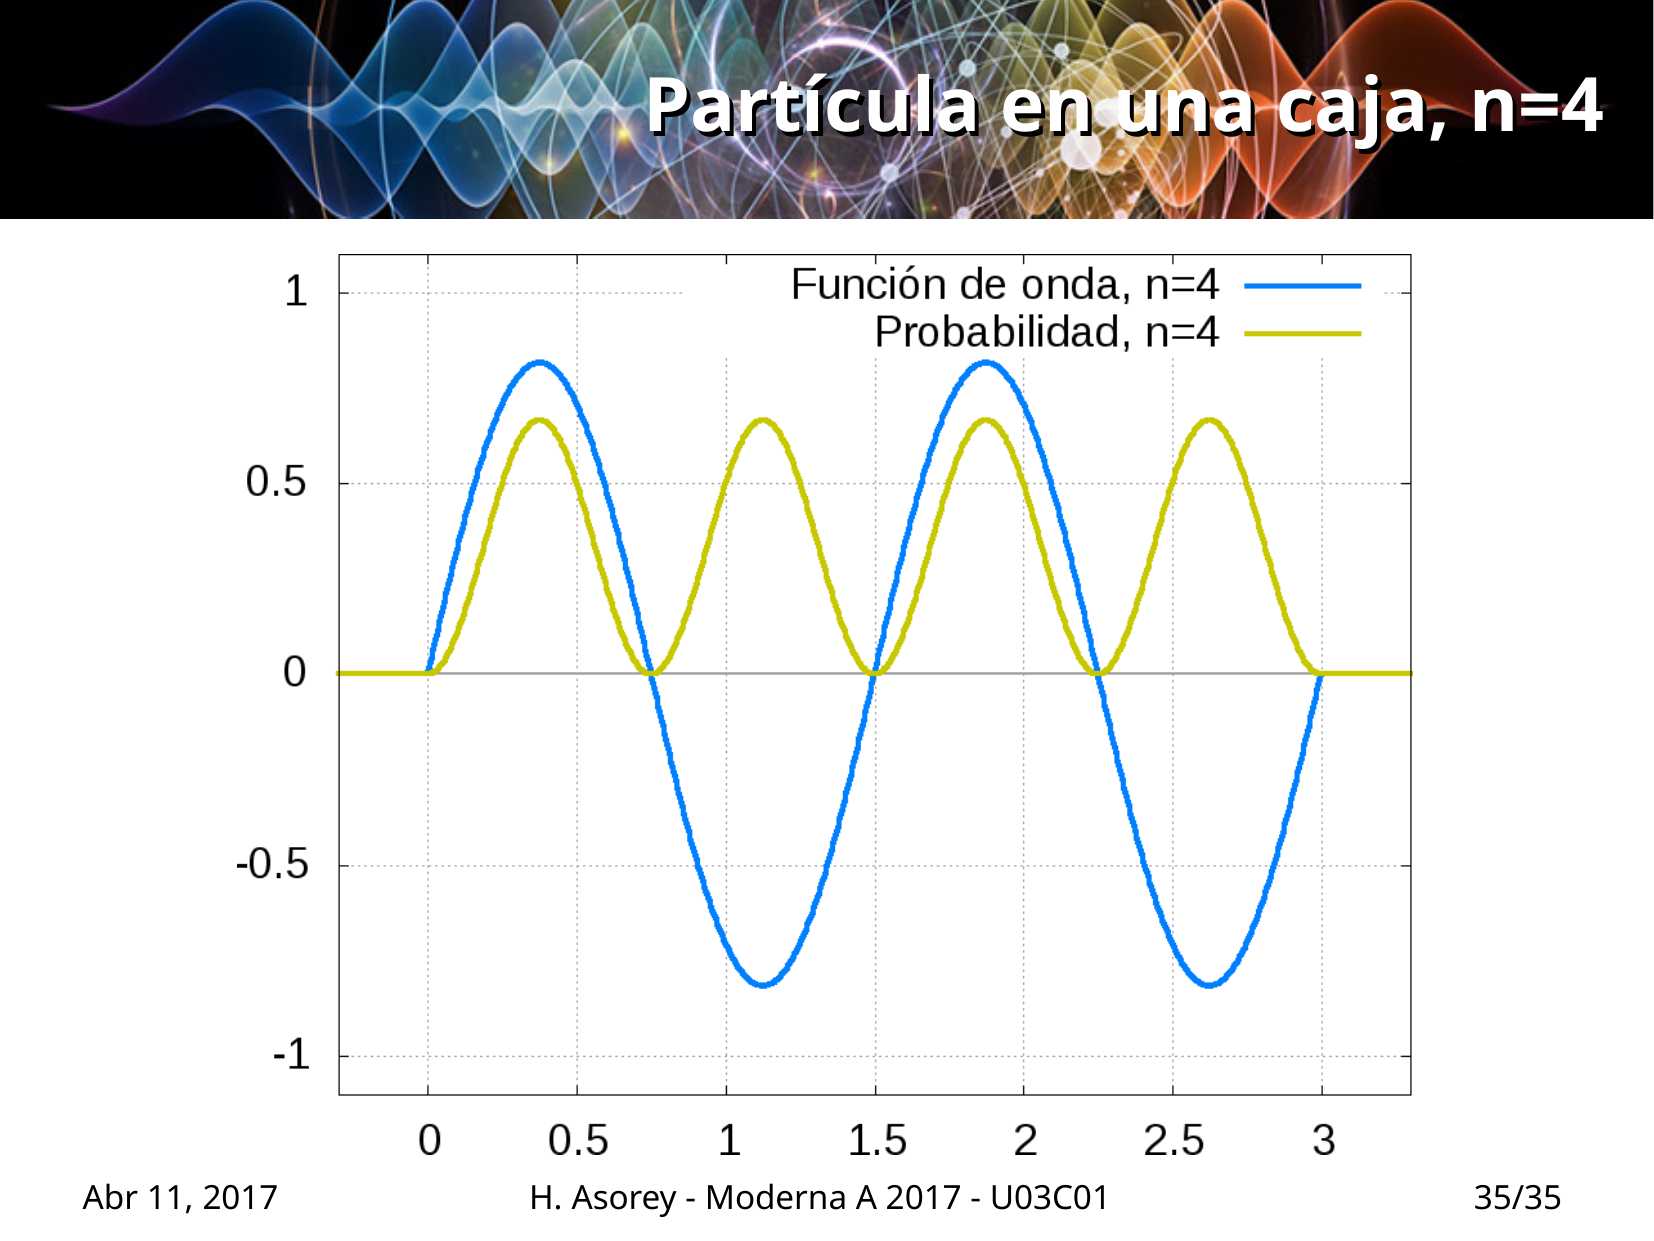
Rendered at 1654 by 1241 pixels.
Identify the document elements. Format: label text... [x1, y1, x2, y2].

picture [0, 0, 1654, 219]
title Partícula en una caja, n=4 [45, 15, 1606, 191]
picture [237, 254, 1413, 1156]
